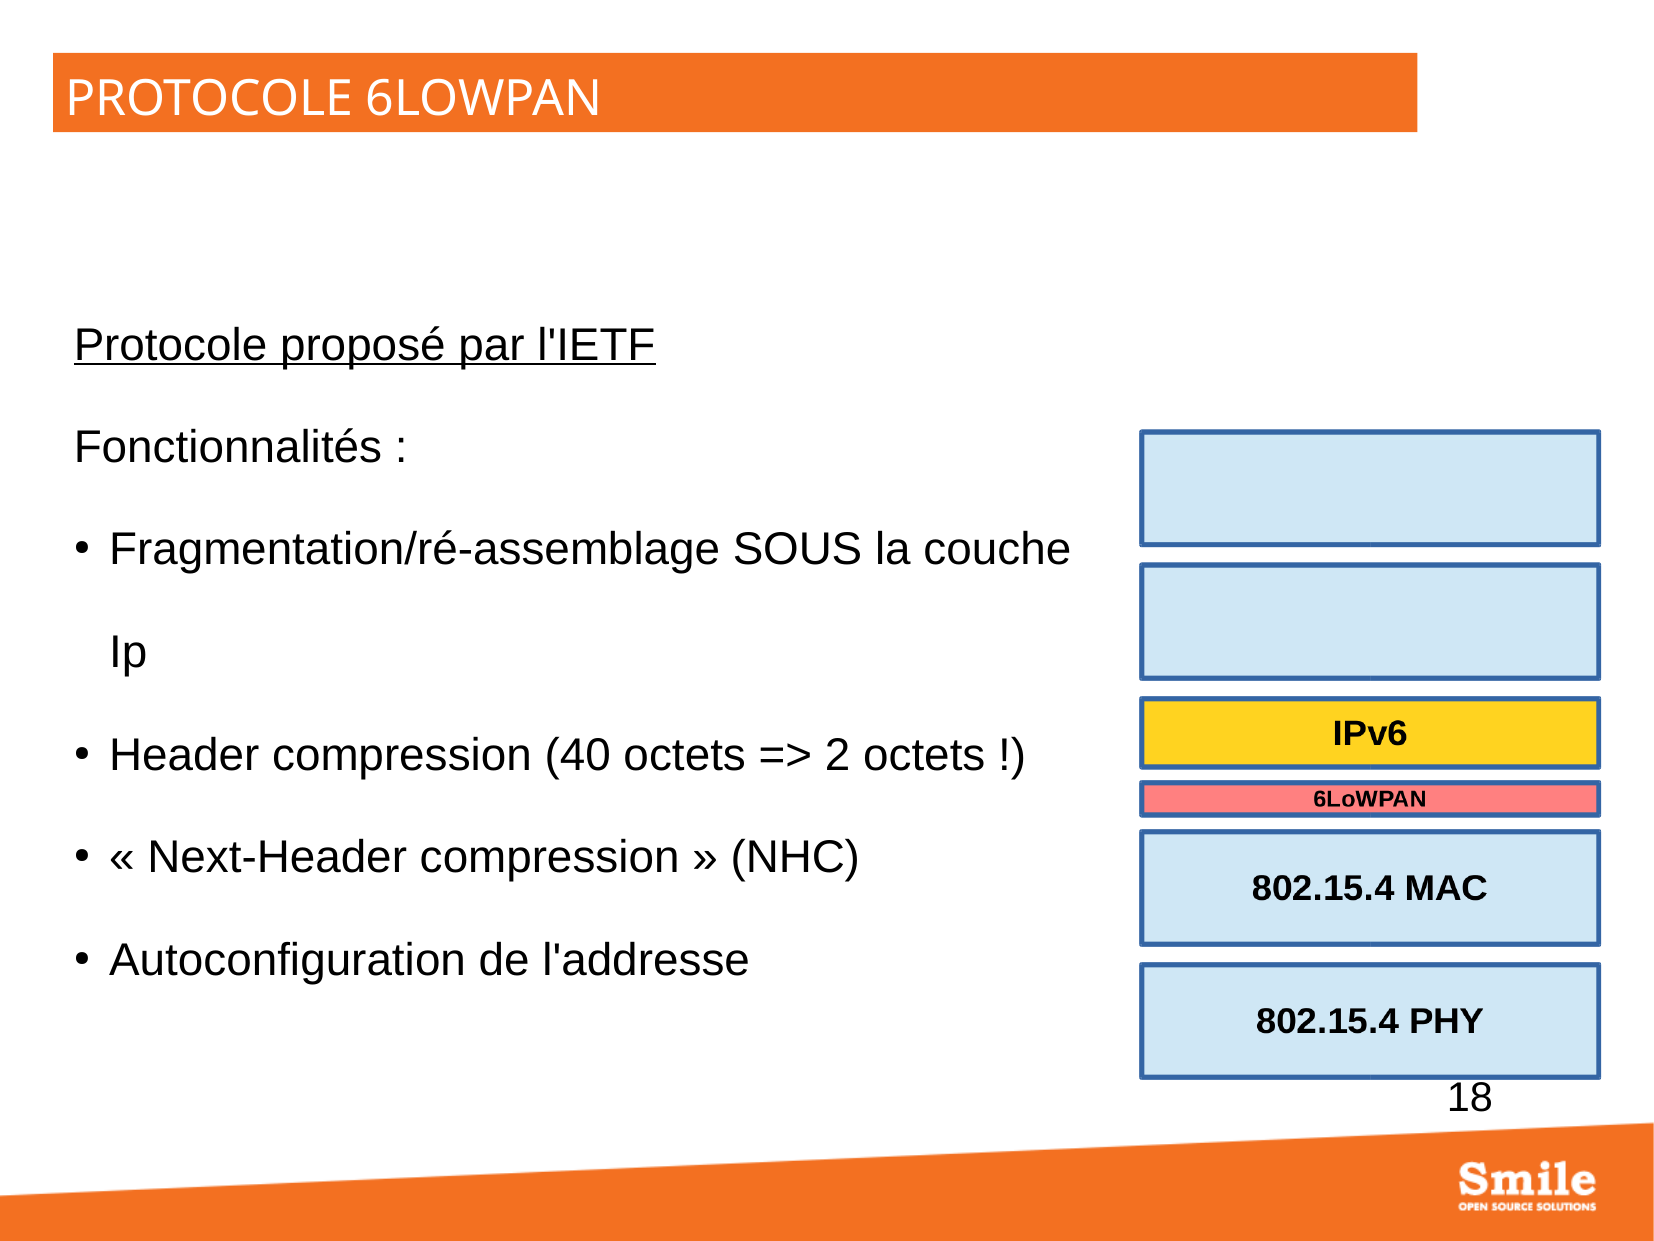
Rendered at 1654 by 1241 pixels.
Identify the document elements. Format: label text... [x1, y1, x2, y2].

title Protocole 6LoWPAN [53, 52, 1418, 133]
text_box Protocole proposé par l'IETF Fonctionnalités : Fragmentation/ré-assemblage SOUS la couche Ip Header compression (40 octets => 2 octets !) « Next-Header compression » (NHC) Autoconfiguration de l'addresse [59, 259, 1111, 969]
picture [0, 0, 1654, 1241]
